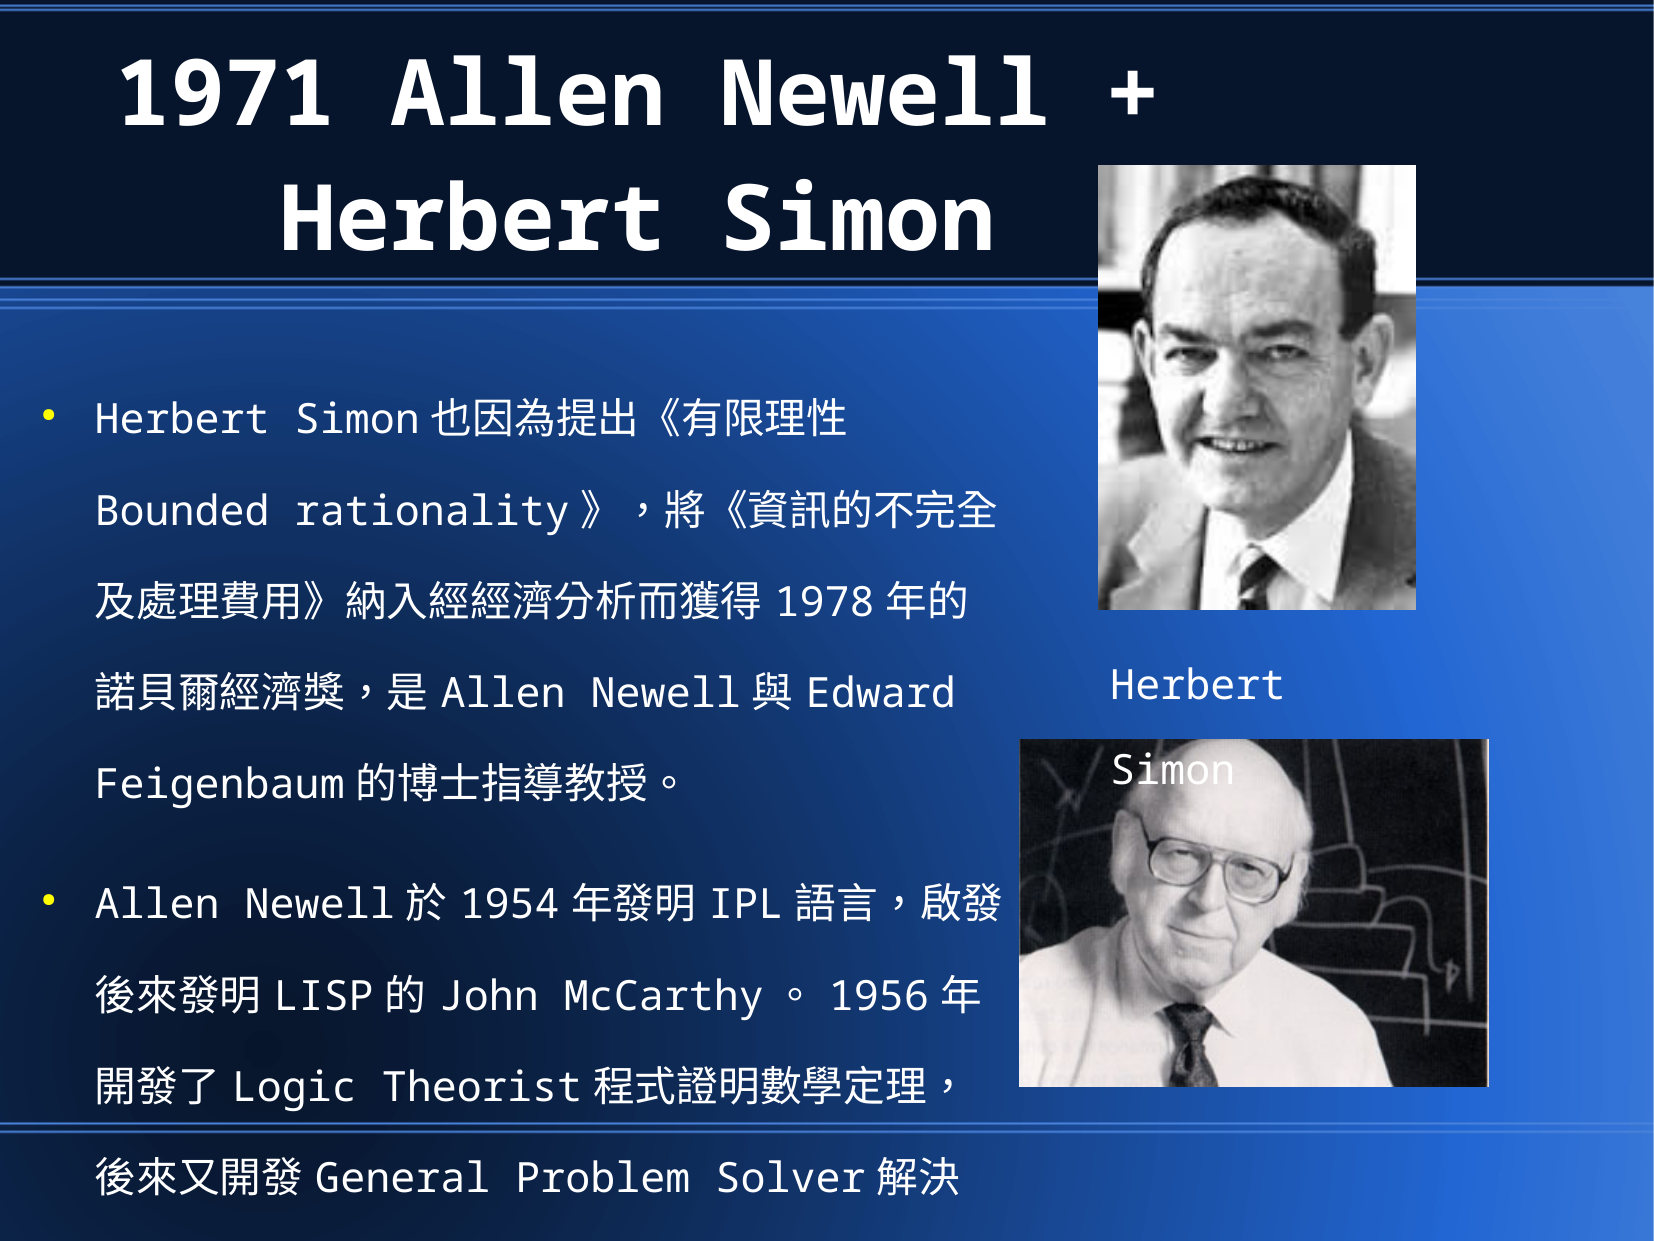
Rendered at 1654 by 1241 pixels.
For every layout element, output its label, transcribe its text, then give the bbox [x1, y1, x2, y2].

list Herbert Simon也因為提出《有限理性Bounded rationality》，將《資訊的不完全及處理費用》納入經經濟分析而獲得1978年的諾貝爾經濟獎，是Allen Newell與Edward Feigenbaum的博士指導教授。 Allen Newell於1954年發明IPL語言，啟發後來發明LISP的John McCarthy。1956年開發了Logic Theorist程式證明數學定理，後來又開發General Problem Solver解決AI推論問題，偏向《符號演算系統可以衍生出智能》的想法。 [23, 355, 1004, 1170]
picture [0, 0, 1654, 1241]
title 1971 Allen Newell + Herbert Simon [82, 32, 1193, 273]
text_box Herbert Simon [1110, 625, 1425, 677]
